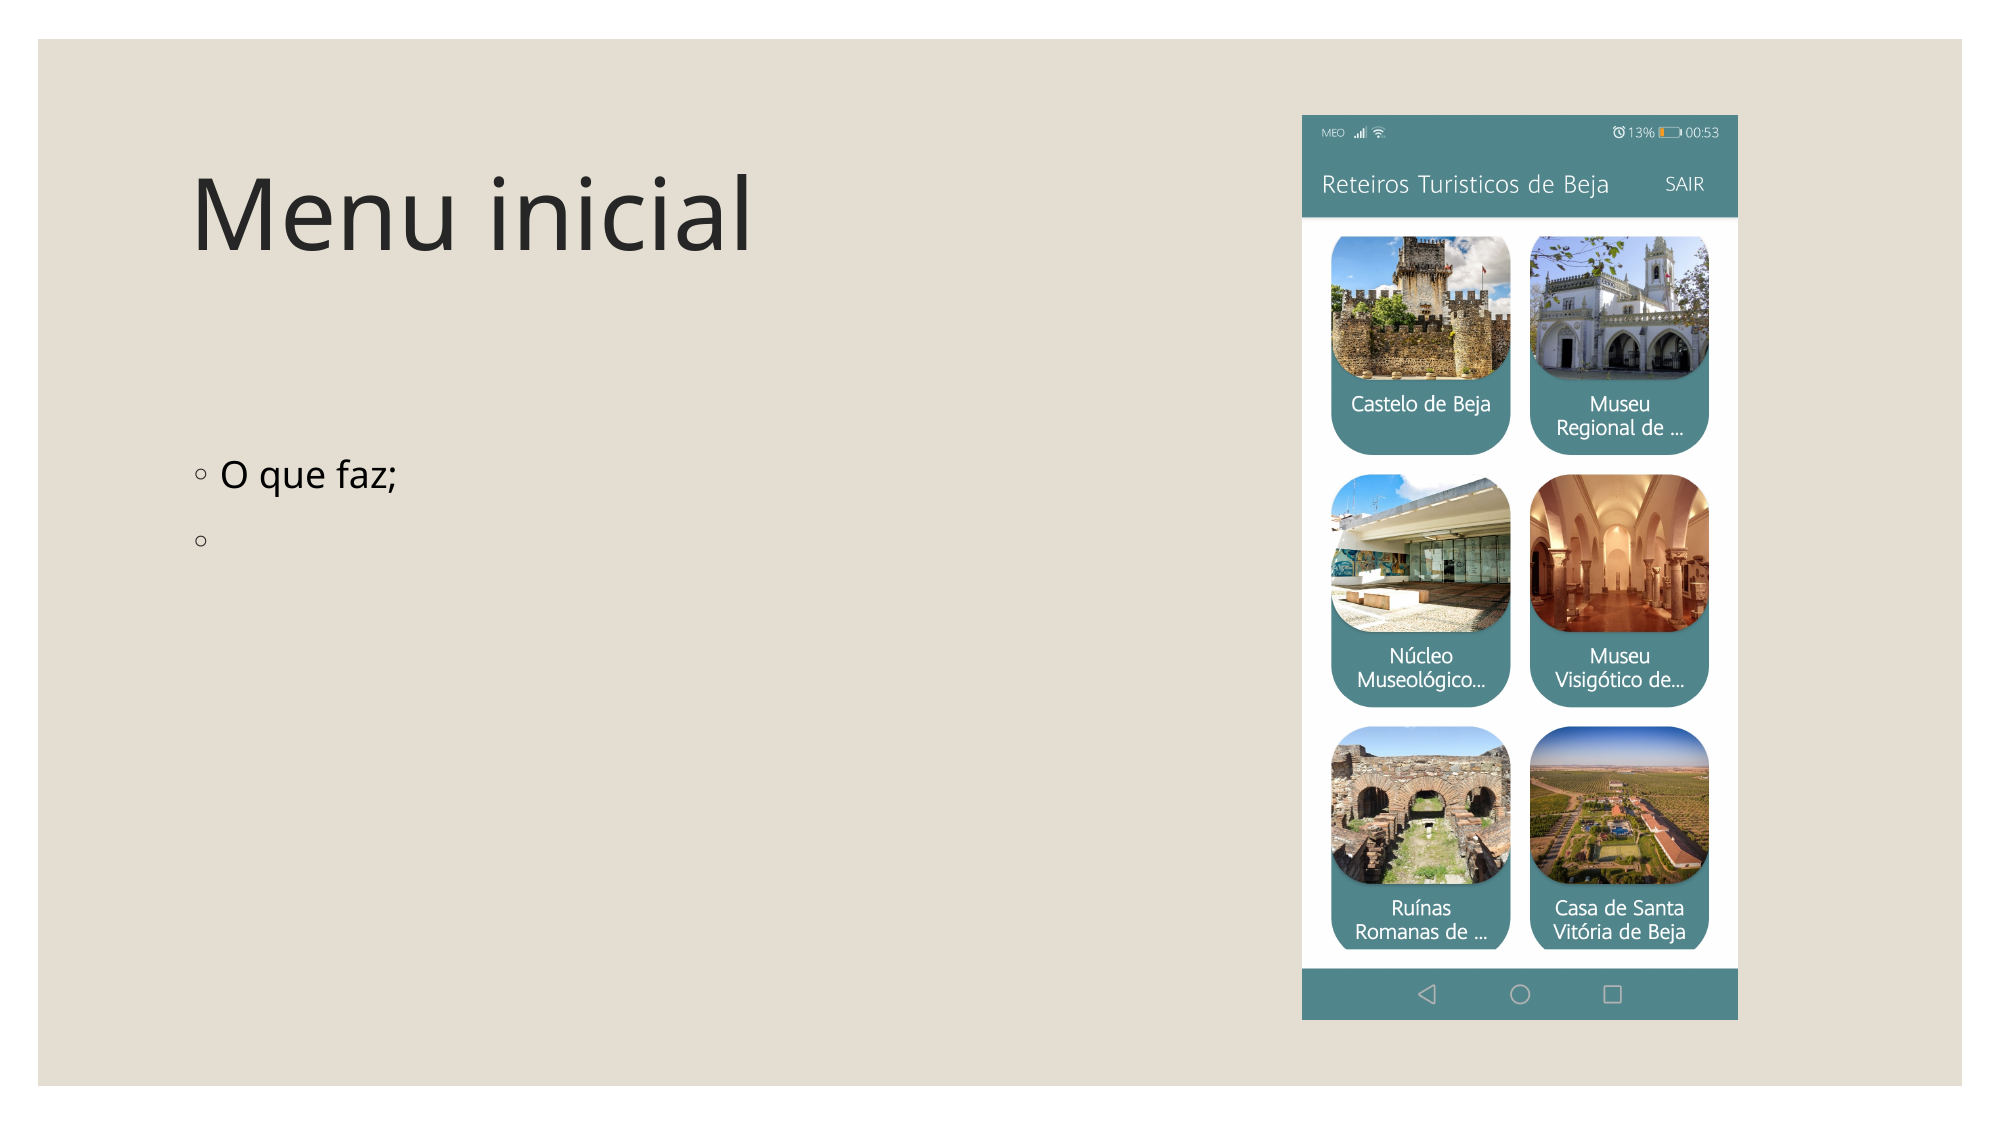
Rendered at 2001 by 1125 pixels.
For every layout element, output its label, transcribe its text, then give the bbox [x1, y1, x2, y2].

title Menu inicial [174, 105, 1825, 331]
list O que faz; [174, 444, 1825, 1090]
picture [1302, 115, 1738, 1020]
